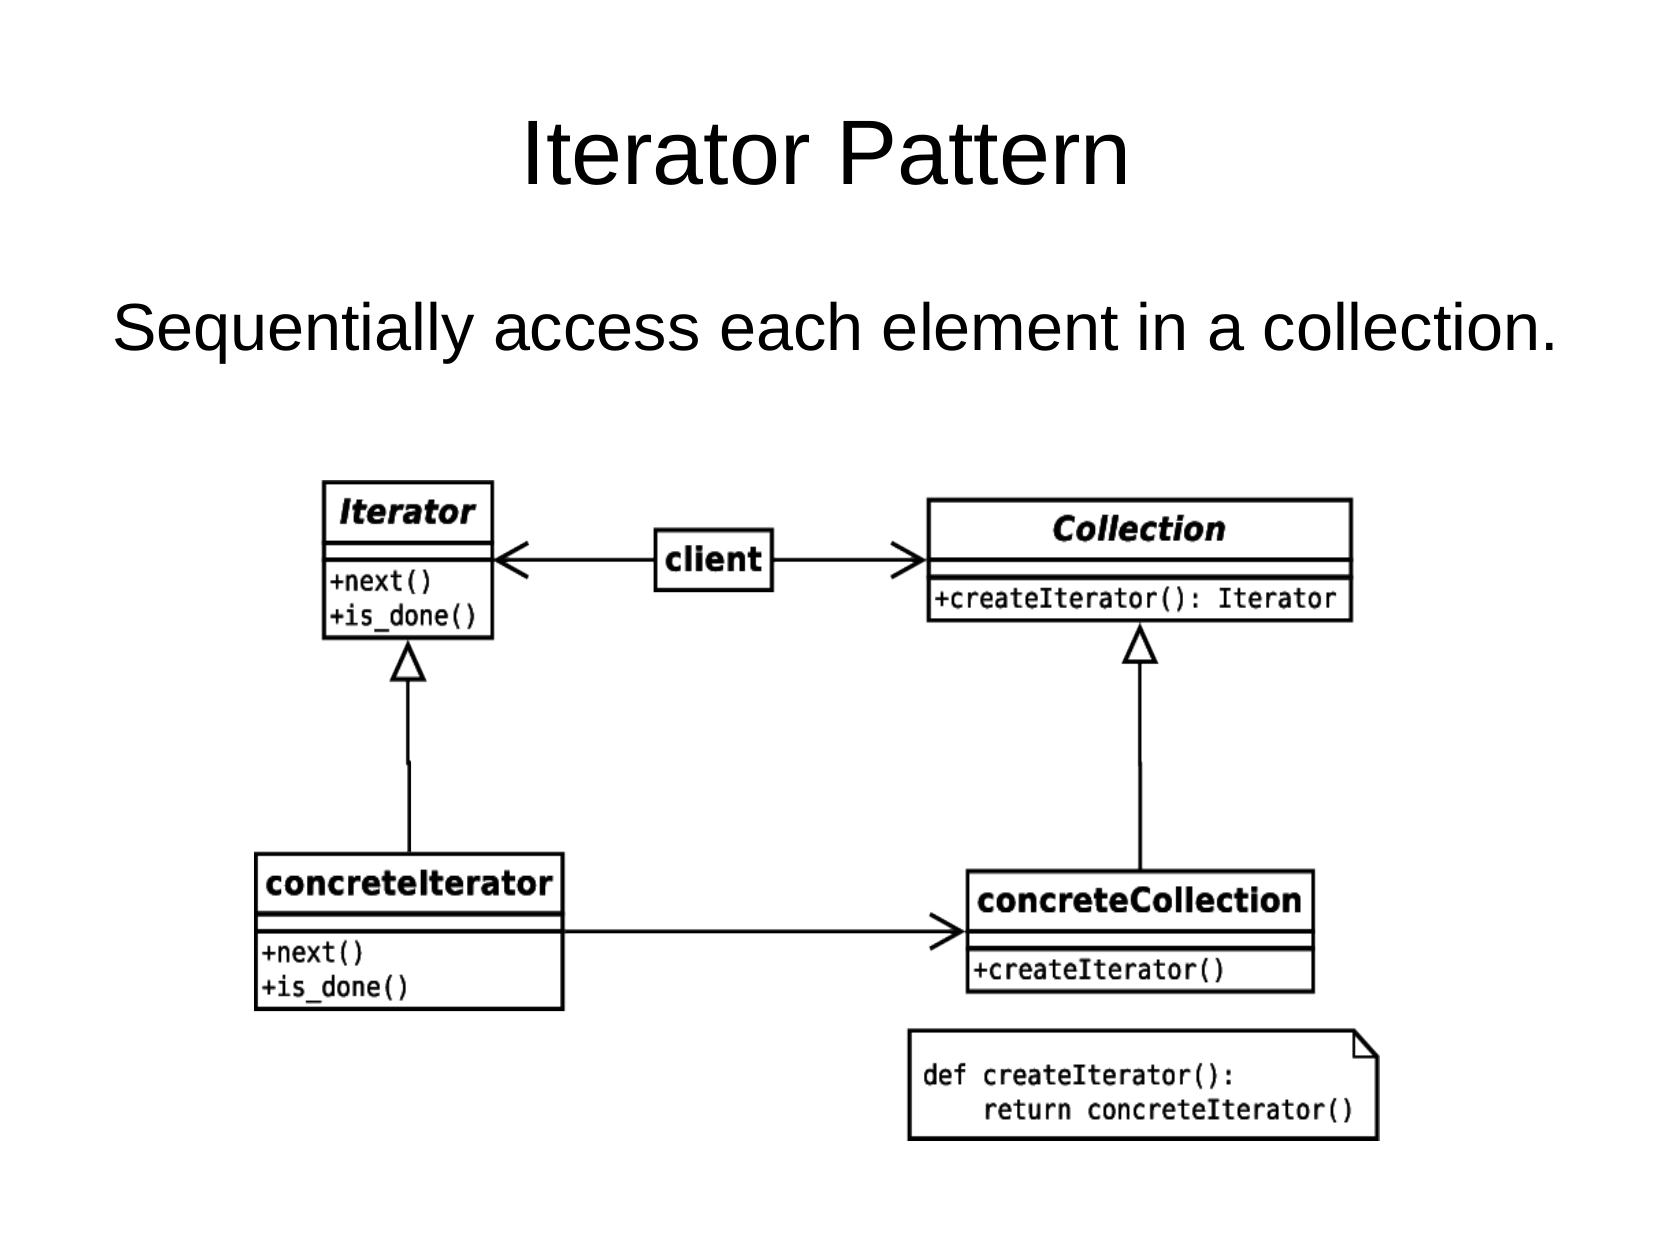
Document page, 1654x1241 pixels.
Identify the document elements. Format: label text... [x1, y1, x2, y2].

picture [254, 571, 1380, 1141]
list Sequentially access each element in a collection. [82, 290, 1590, 571]
title Iterator Pattern [82, 49, 1571, 257]
